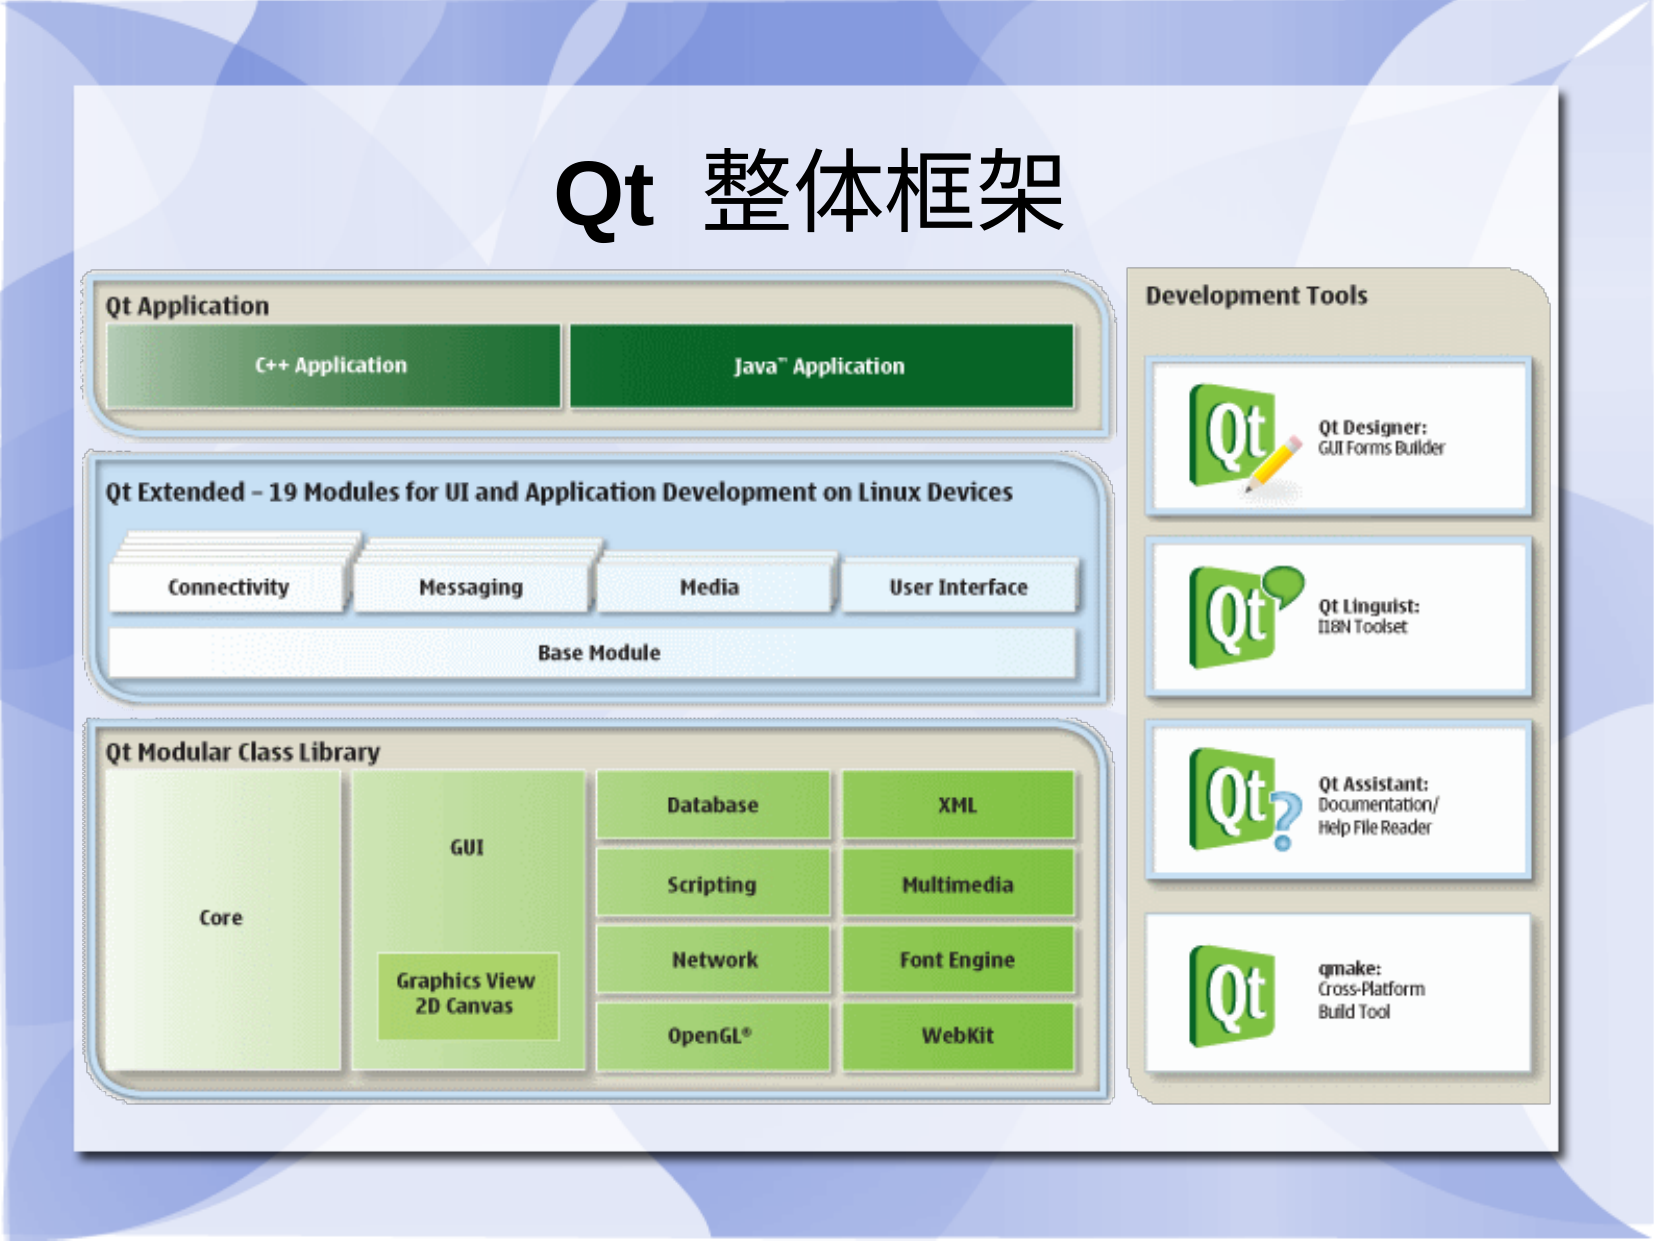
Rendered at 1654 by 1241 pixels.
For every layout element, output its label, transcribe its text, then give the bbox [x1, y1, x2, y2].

picture [0, 0, 1654, 1241]
title Qt 整体框架 [84, 107, 1538, 260]
